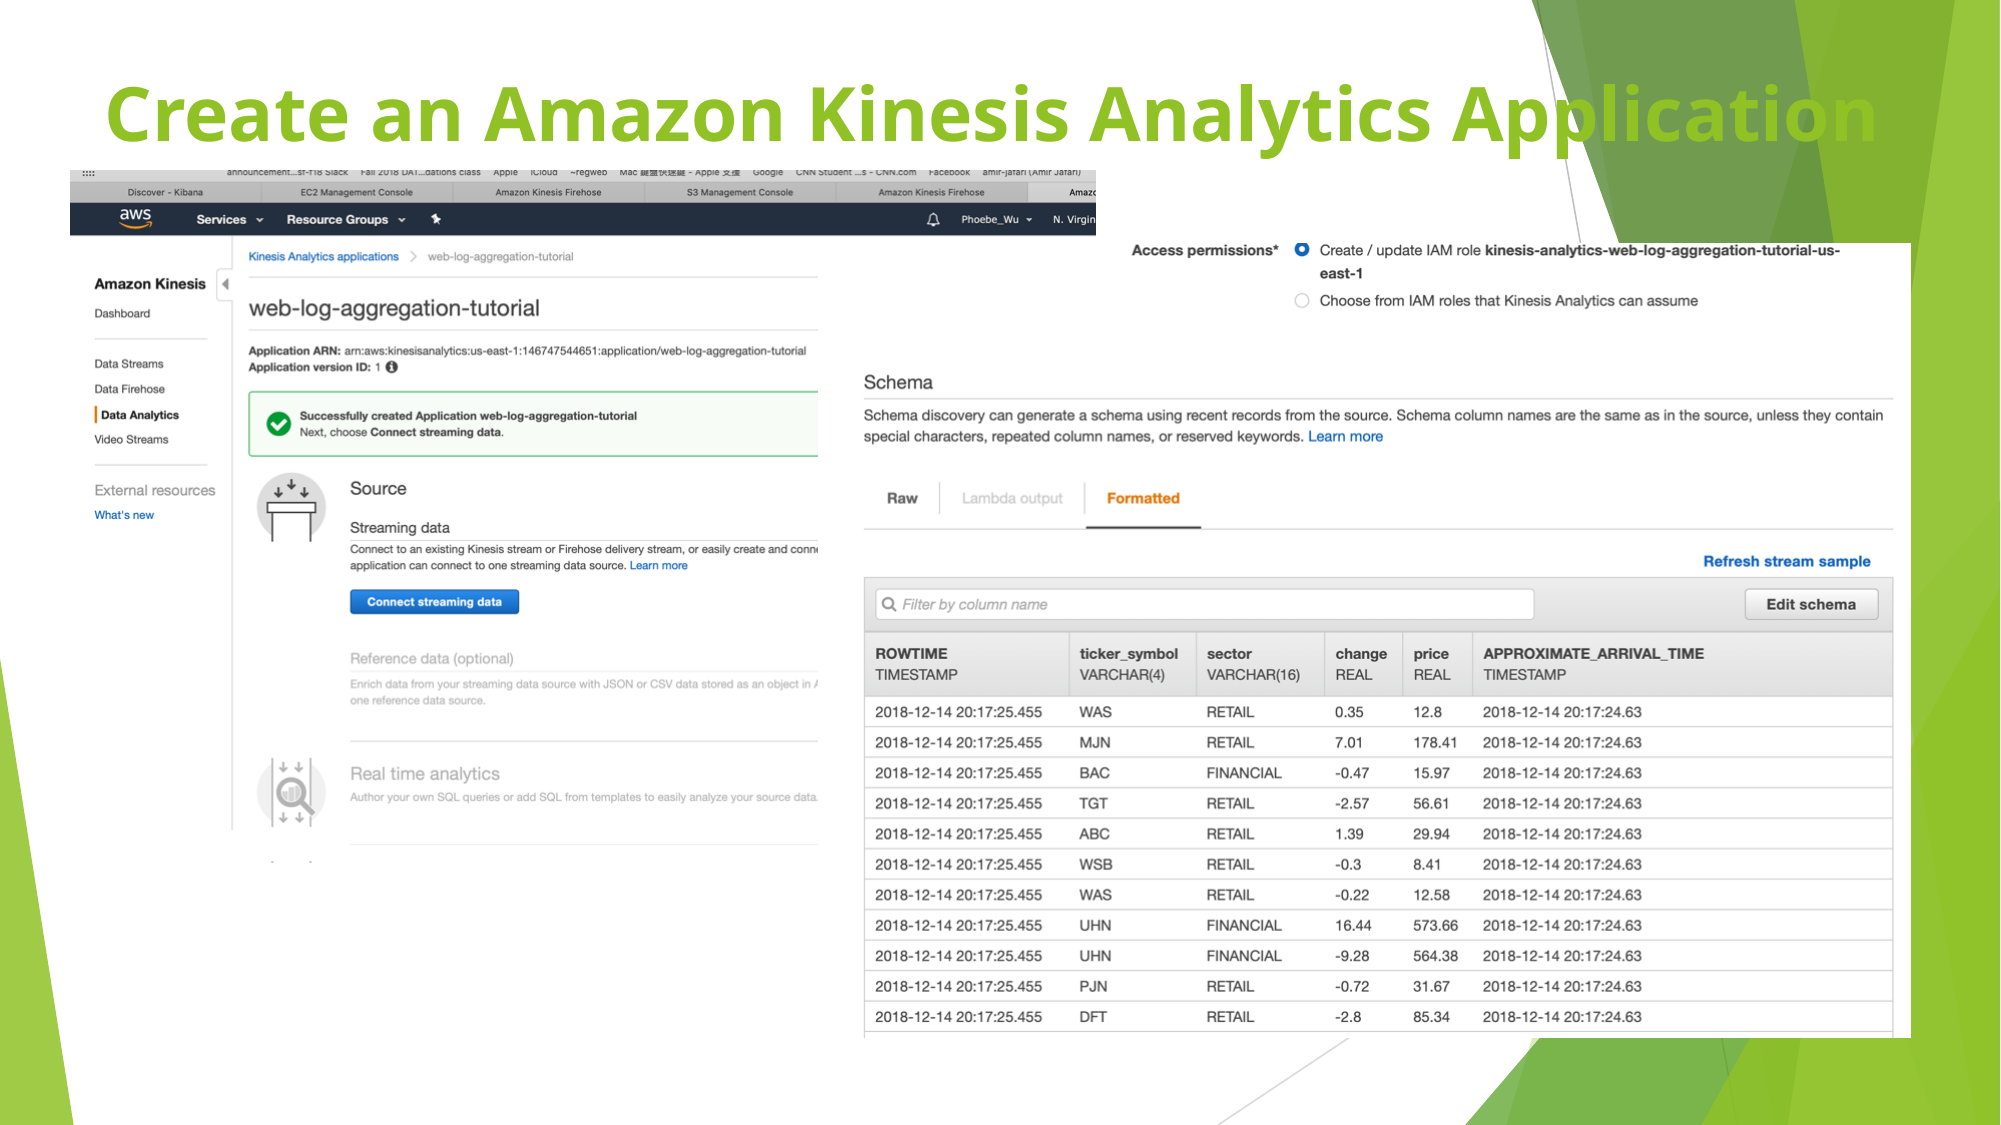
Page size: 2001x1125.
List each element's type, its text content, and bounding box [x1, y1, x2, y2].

title Create an Amazon Kinesis Analytics Application [89, 3, 1911, 221]
picture [70, 170, 1911, 1038]
